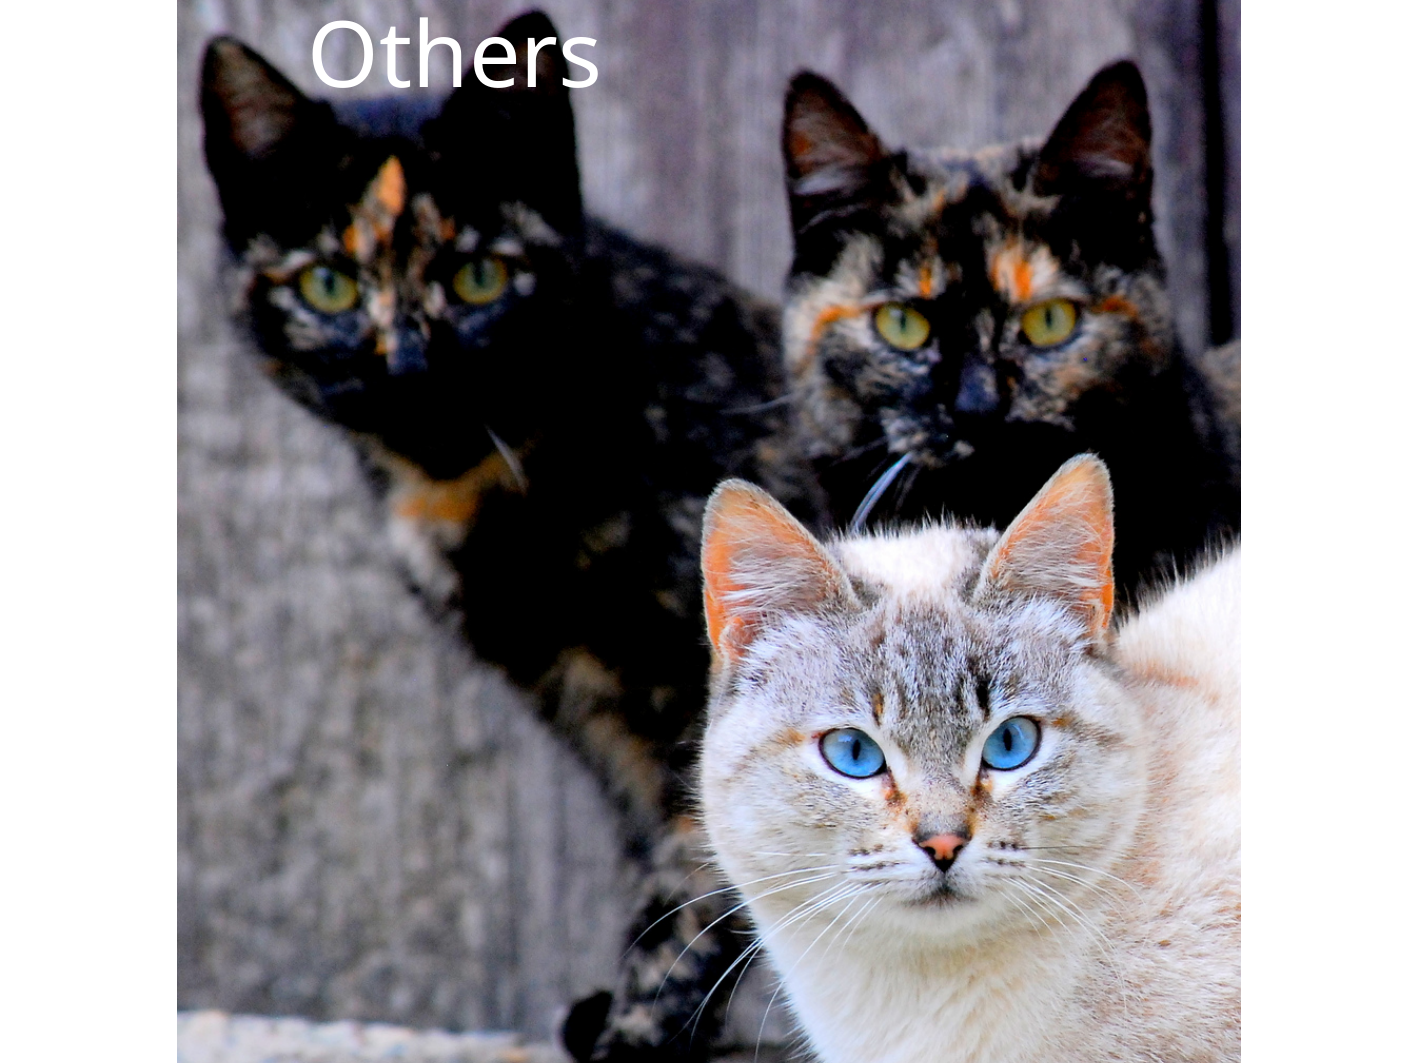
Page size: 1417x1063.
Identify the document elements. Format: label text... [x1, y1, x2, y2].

text_box Others [182, 0, 728, 117]
picture [177, 0, 1241, 1063]
